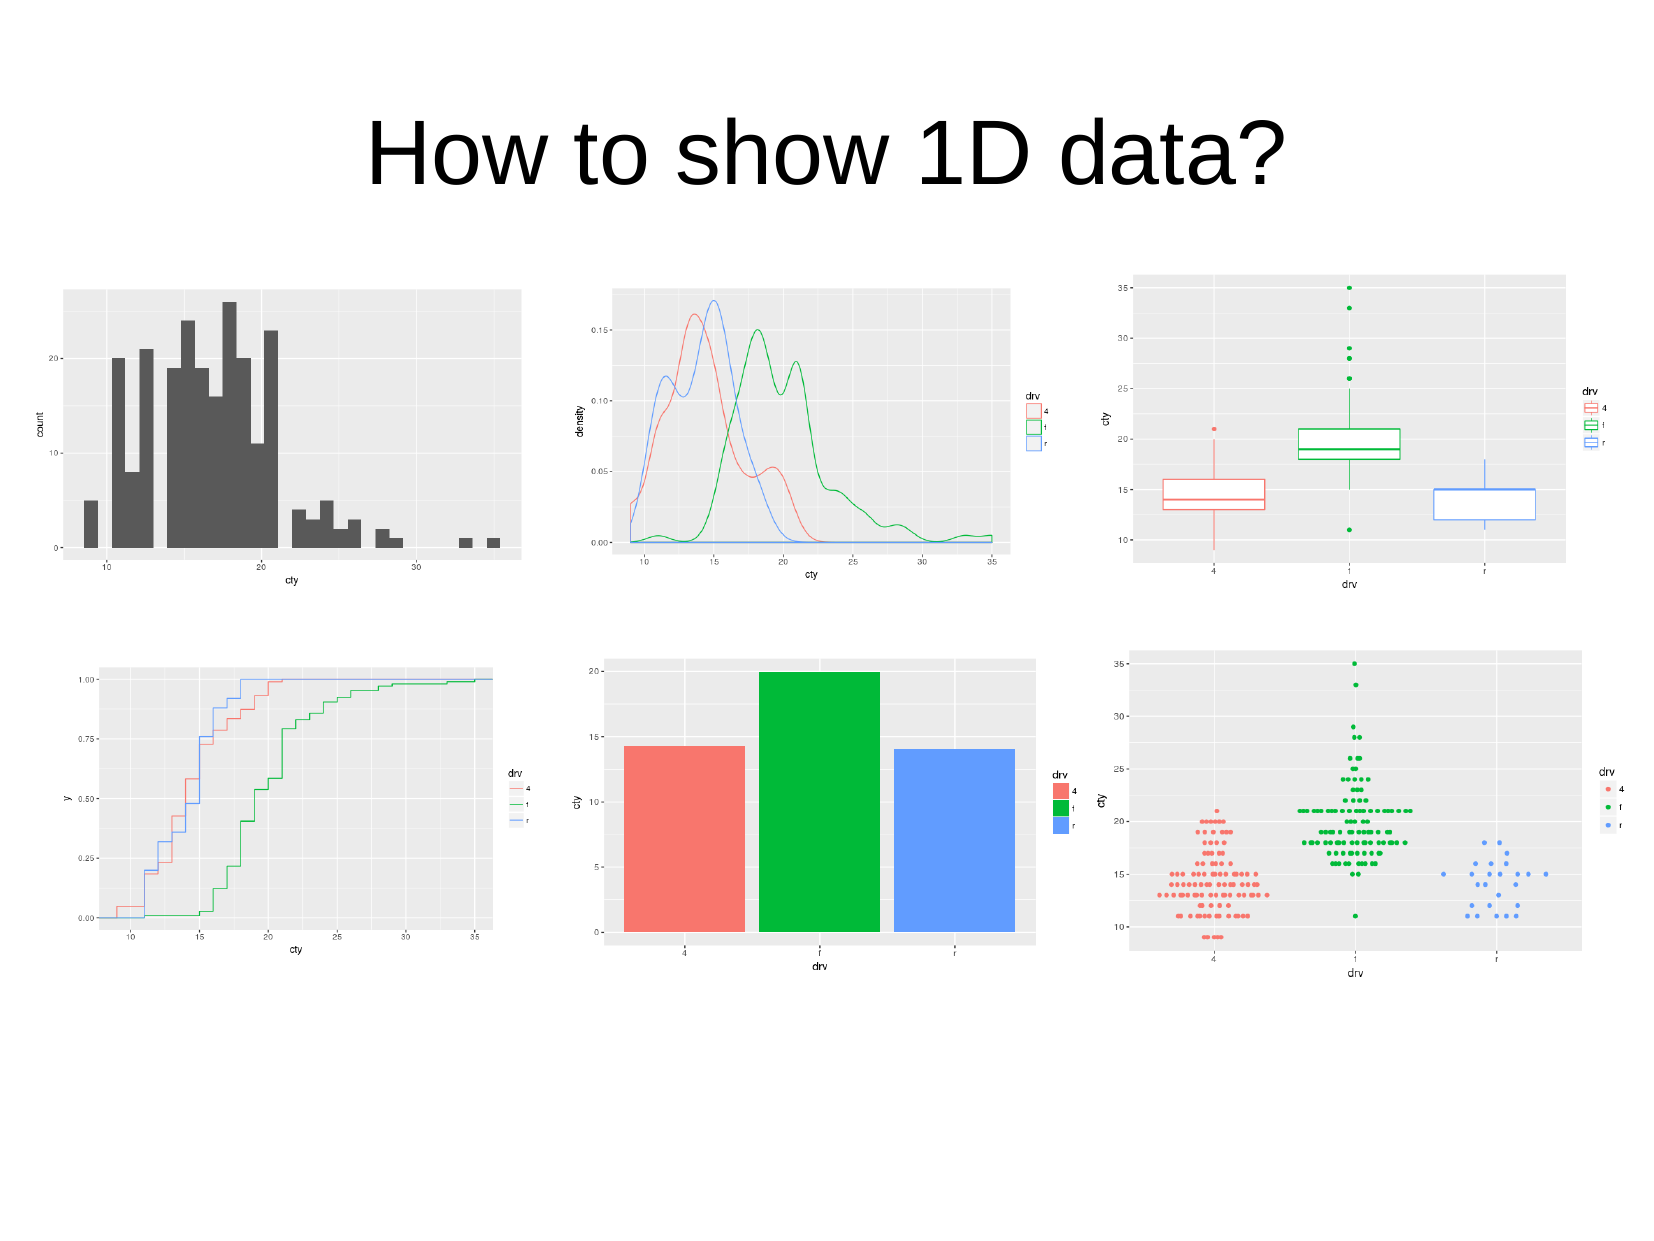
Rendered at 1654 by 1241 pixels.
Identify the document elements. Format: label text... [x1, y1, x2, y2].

picture [1090, 644, 1636, 982]
title How to show 1D data? [82, 49, 1571, 257]
picture [30, 284, 526, 591]
picture [57, 662, 541, 961]
picture [566, 653, 1088, 976]
picture [1095, 269, 1618, 593]
picture [570, 283, 1059, 586]
